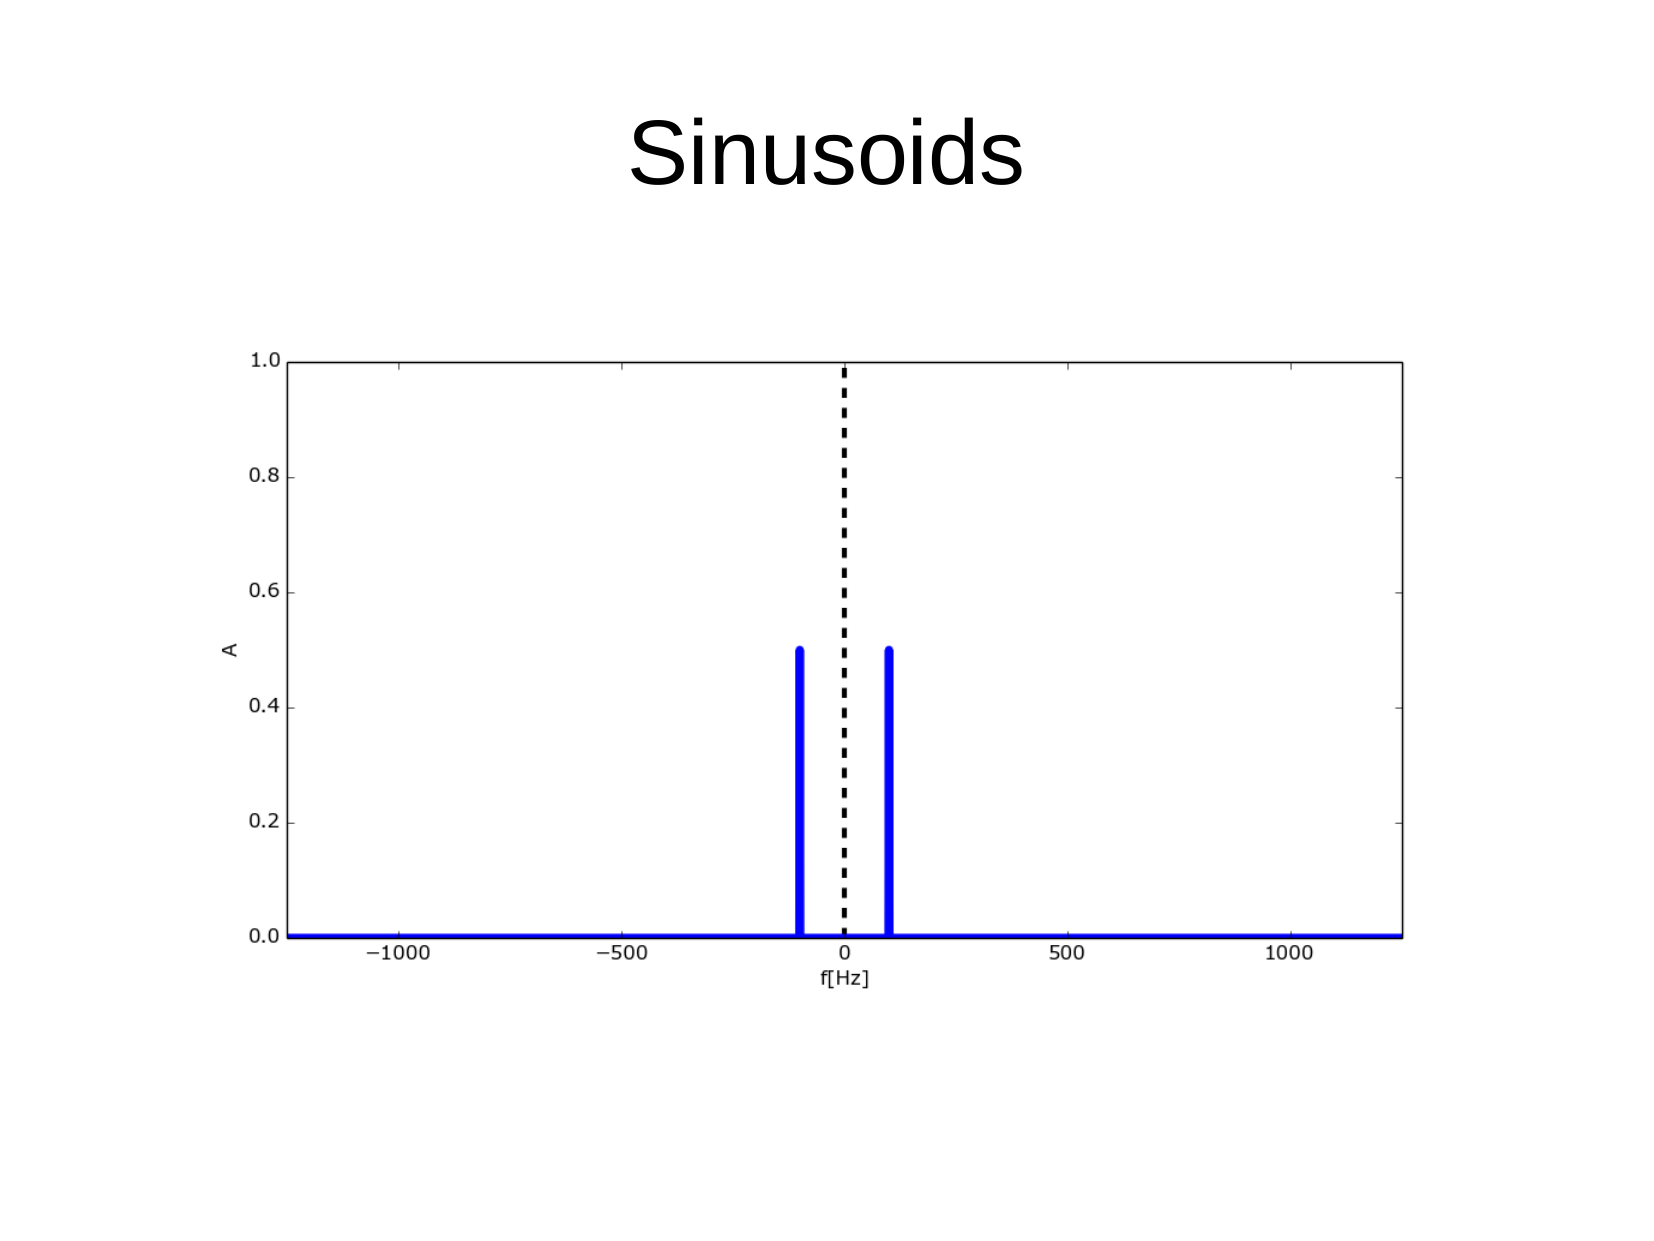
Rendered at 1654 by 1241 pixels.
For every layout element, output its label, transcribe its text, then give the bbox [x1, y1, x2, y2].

picture [107, 290, 1546, 1010]
title Sinusoids [82, 49, 1571, 257]
